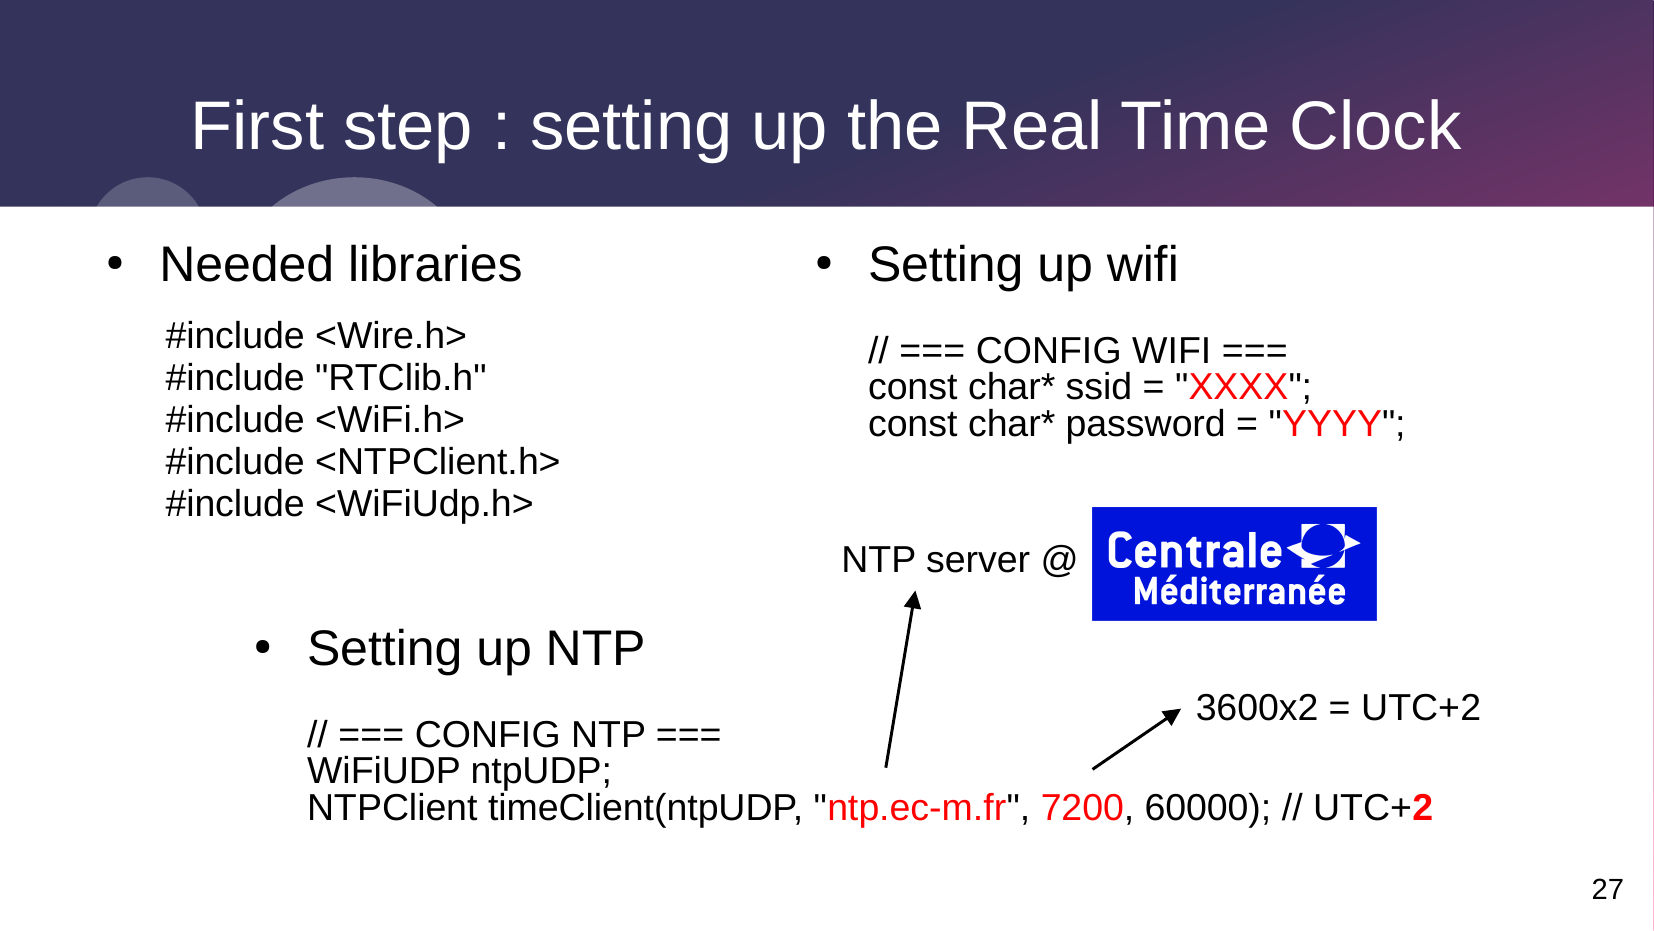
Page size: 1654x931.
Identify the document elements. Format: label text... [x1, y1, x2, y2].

list Needed libraries [88, 236, 591, 827]
title First step : setting up the Real Time Clock [88, 44, 1565, 207]
picture [1092, 507, 1377, 621]
text_box NTP server @ [826, 531, 1092, 589]
text_box #include <Wire.h> #include "RTClib.h" #include <WiFi.h> #include <NTPClient.h> #include <WiFiUdp.h> [150, 307, 577, 575]
list Setting up NTP // === CONFIG NTP === WiFiUDP ntpUDP; NTPClient timeClient(ntpUDP, "ntp.ec-m.fr", 7200, 60000); // UTC+2 [236, 620, 1536, 857]
list Setting up wifi // === CONFIG WIFI === const char* ssid = "XXXX"; const char* password = "YYYY"; [797, 236, 1625, 473]
text_box 3600x2 = UTC+2 [1181, 679, 1497, 736]
